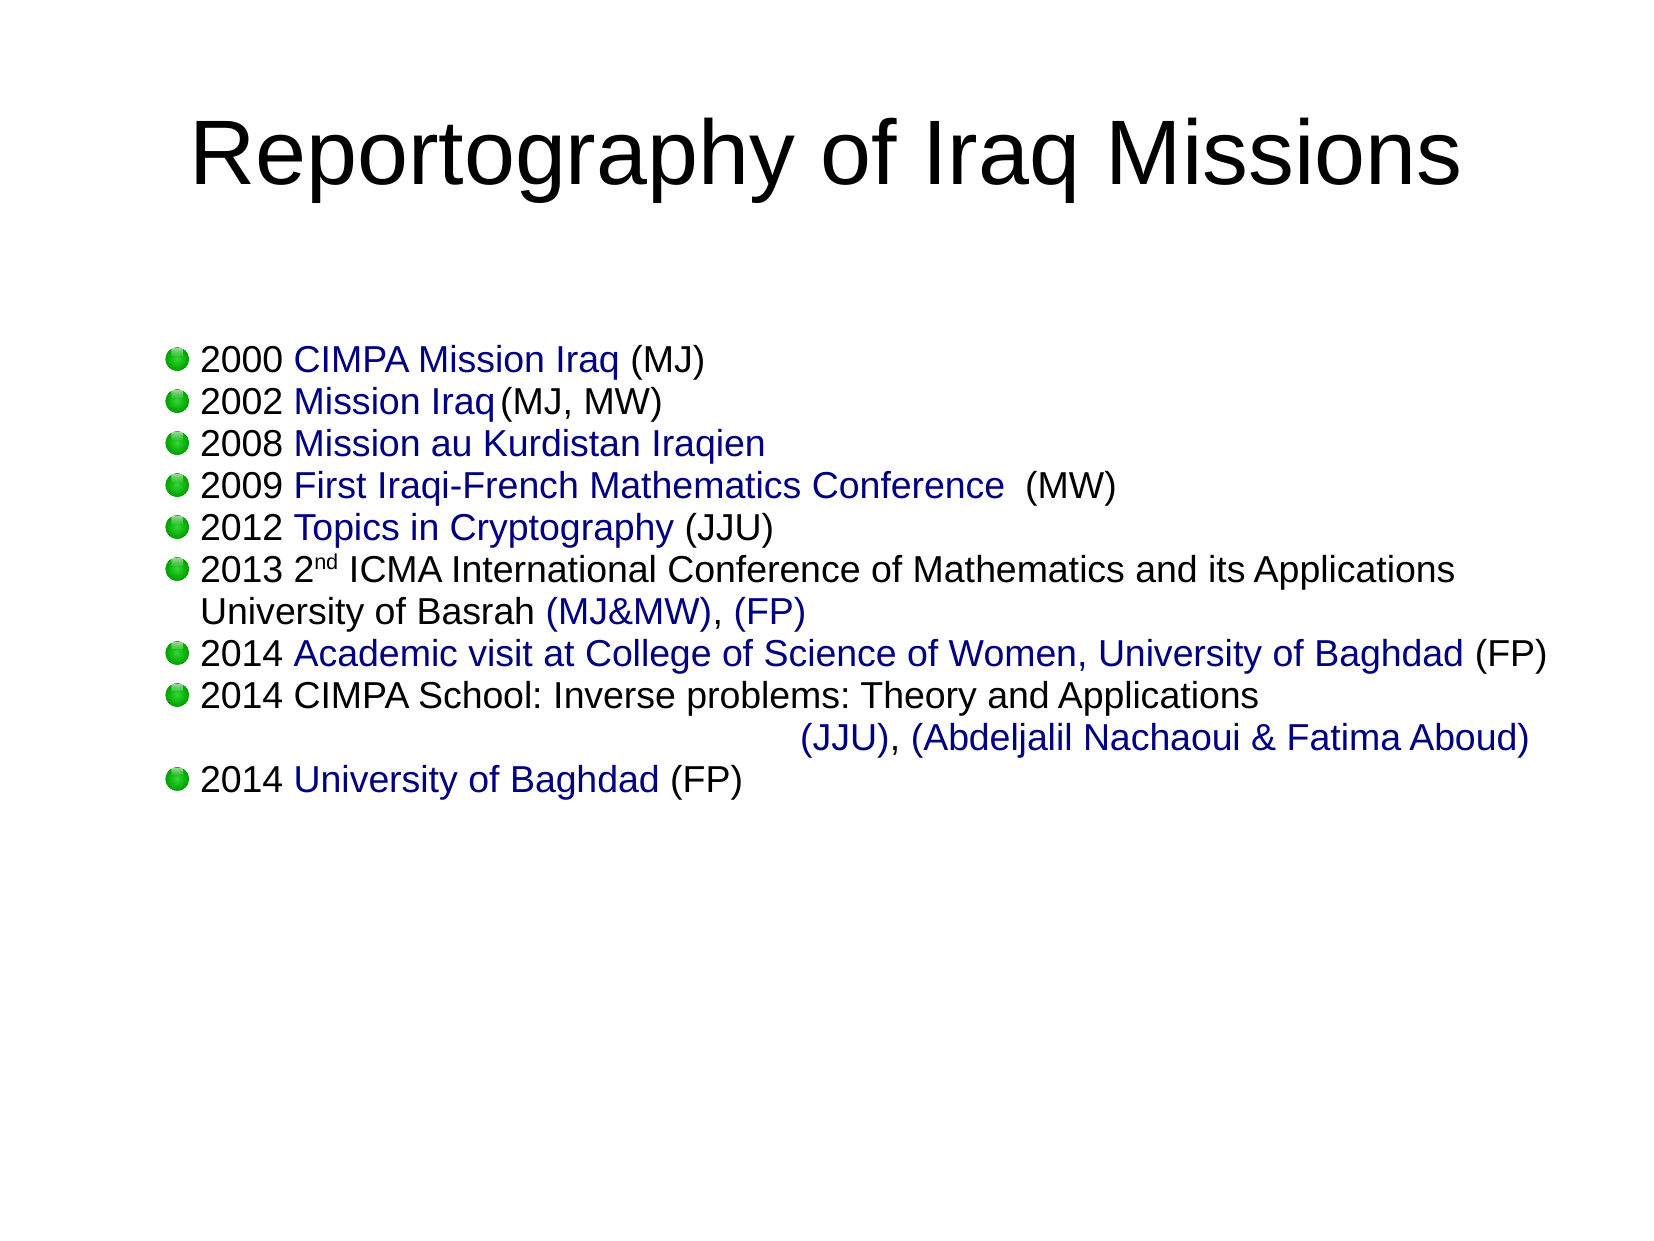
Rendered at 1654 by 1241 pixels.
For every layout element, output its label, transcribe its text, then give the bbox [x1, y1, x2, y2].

list [30, 290, 1621, 1010]
title Reportography of Iraq Missions [82, 49, 1571, 257]
text_box 2000 CIMPA Mission Iraq (MJ) 2002 Mission Iraq (MJ, MW) 2008 Mission au Kurdistan Iraqien 2009 First Iraqi-French Mathematics Conference (MW) 2012 Topics in Cryptography (JJU) 2013 2nd ICMA International Conference of Mathematics and its Applications University of Basrah (MJ&MW), (FP) 2014 Academic visit at College of Science of Women, University of Baghdad (FP) 2014 CIMPA School: Inverse problems: Theory and Applications (JJU), (Abdeljalil Nachaoui & Fatima Aboud) 2014 University of Baghdad (FP) [150, 330, 1636, 1051]
